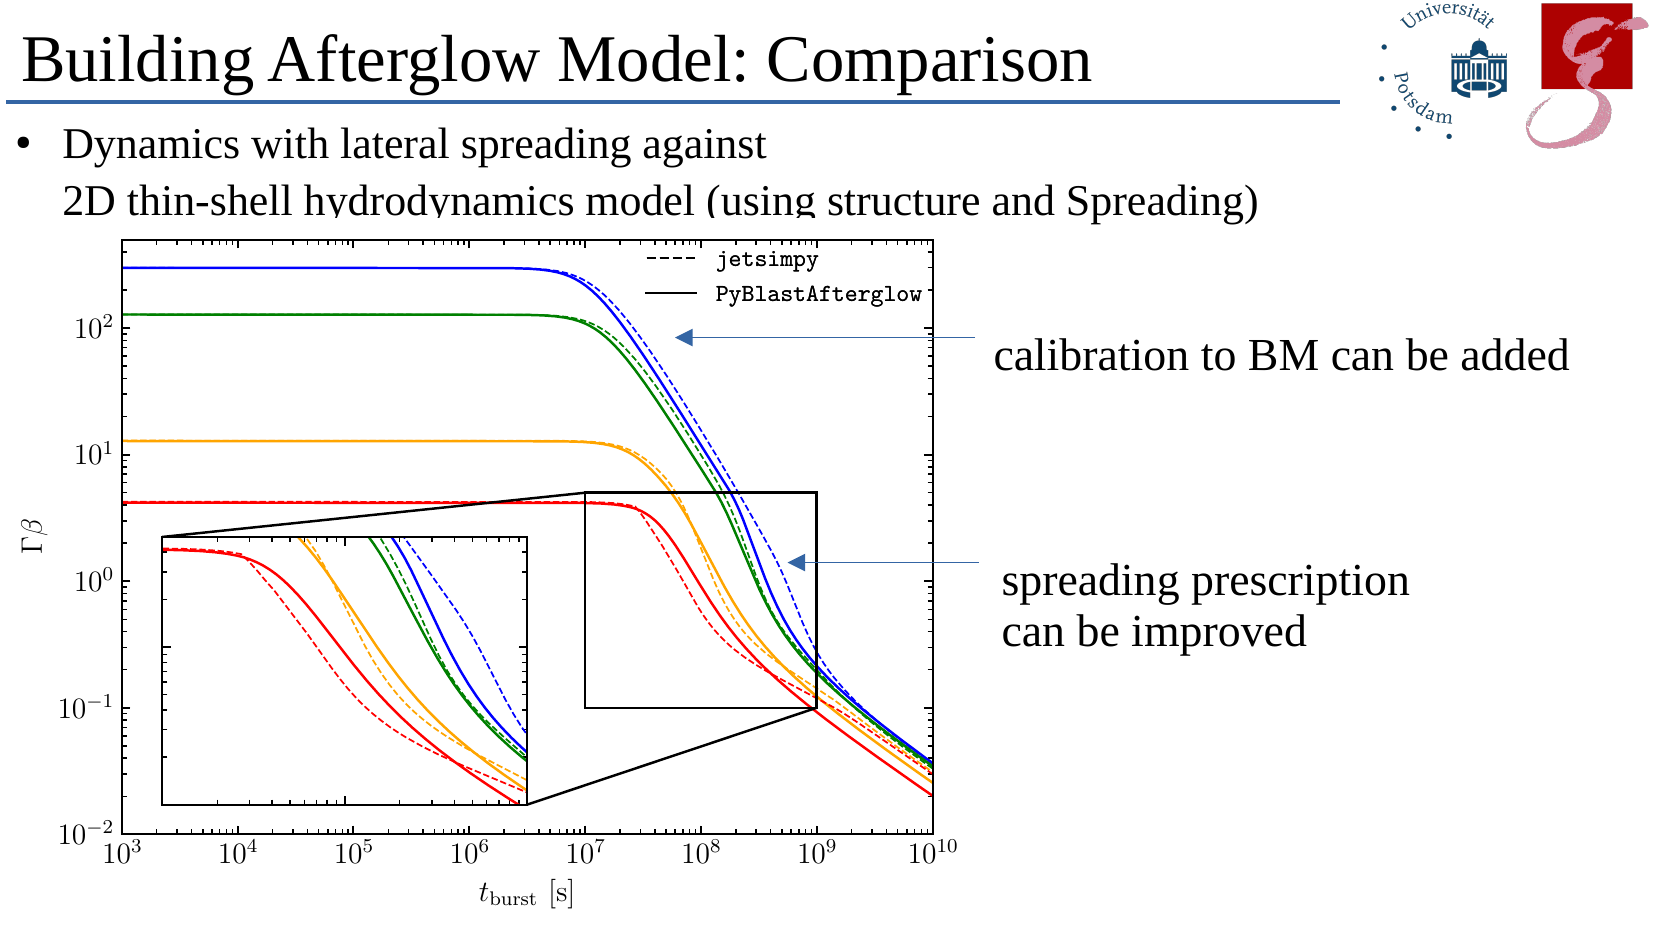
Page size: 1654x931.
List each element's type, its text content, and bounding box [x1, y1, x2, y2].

list Dynamics with lateral spreading against 2D thin-shell hydrodynamics model (using structure and Spreading) [0, 112, 1651, 226]
text_box calibration to BM can be added [978, 322, 1584, 384]
picture [0, 218, 979, 931]
title Building Afterglow Model: Comparison [20, 0, 1375, 118]
text_box spreading prescription can be improved [986, 547, 1435, 655]
picture [1375, 0, 1654, 154]
